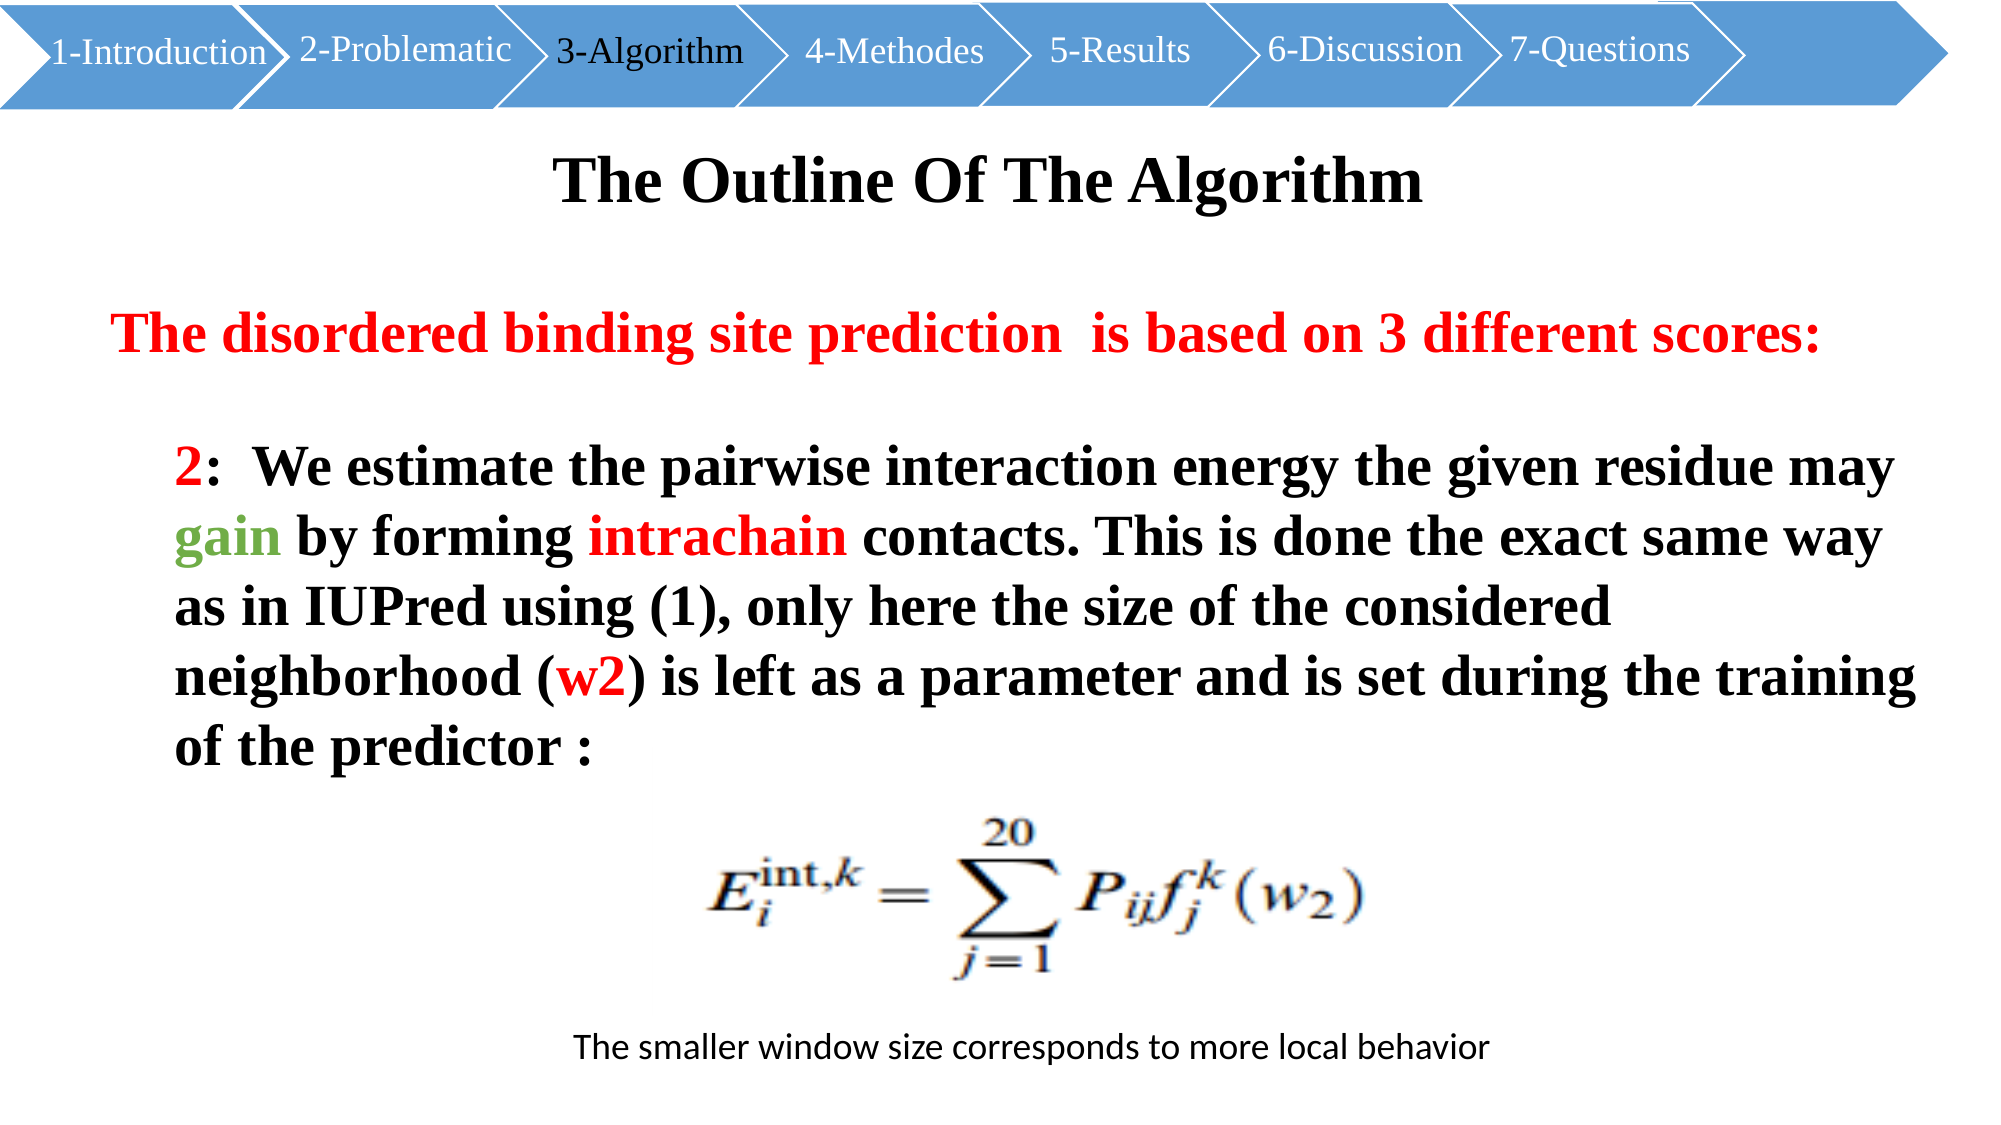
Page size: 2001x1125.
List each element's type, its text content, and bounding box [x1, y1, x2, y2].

text_box 6-Discussion [1252, 16, 1481, 77]
text_box 2: We estimate the pairwise interaction energy the given residue may gain by forming intrachain contacts. This is done the exact same way as in IUPred using (1), only here the size of the considered neighborhood (w2) is left as a parameter and is set during the training of the predictor : [160, 420, 1958, 785]
picture [651, 747, 1509, 1016]
text_box 7-Questions [1494, 16, 1708, 77]
text_box 4-Methodes [790, 18, 1002, 79]
text_box The smaller window size corresponds to more local behavior [558, 1015, 1507, 1075]
text_box The disordered binding site prediction is based on 3 different scores: [95, 286, 1840, 371]
text_box 1-Introduction [35, 19, 285, 80]
text_box The Outline Of The Algorithm [538, 129, 1456, 224]
text_box [0, 0, 1951, 111]
text_box 3-Algorithm [541, 18, 761, 79]
text_box 5-Results [1034, 17, 1208, 79]
text_box 2-Problematic [284, 16, 530, 78]
